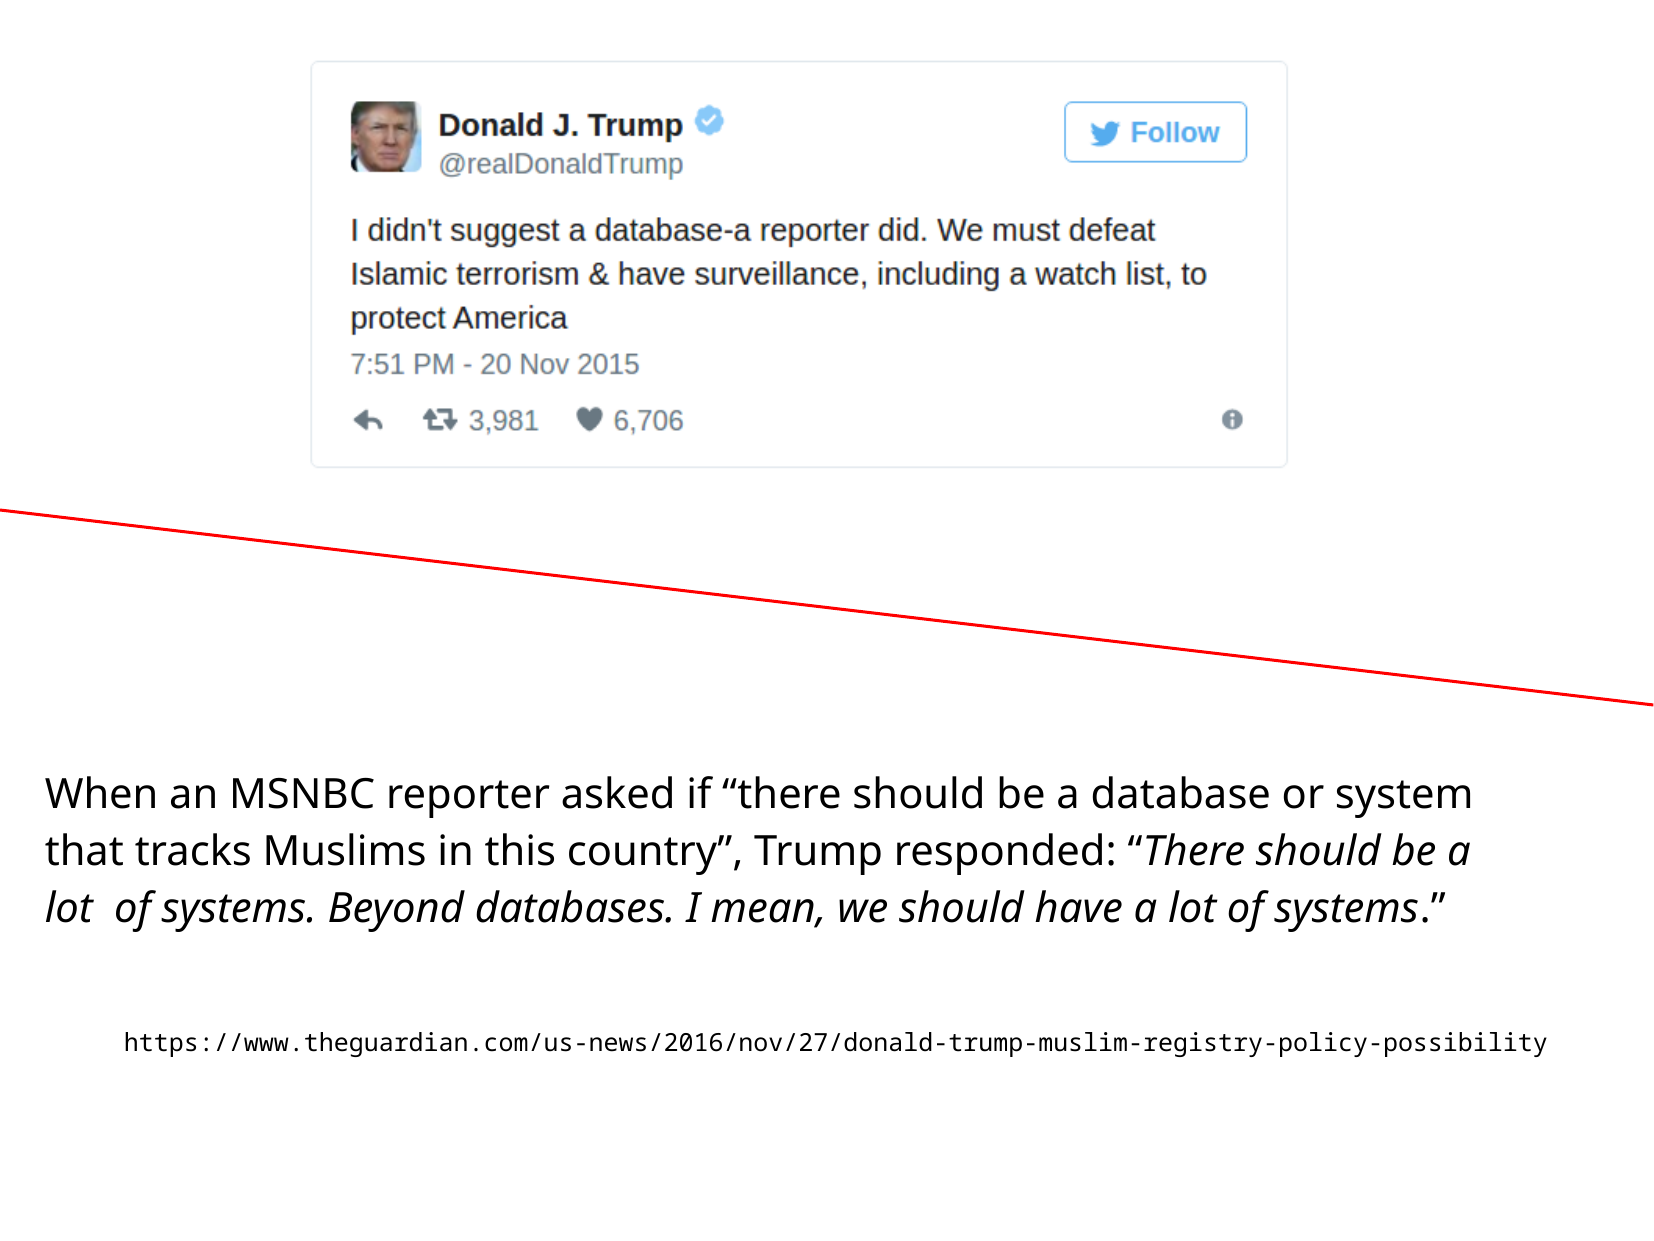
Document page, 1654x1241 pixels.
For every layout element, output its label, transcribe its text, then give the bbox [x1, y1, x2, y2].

text_box When an MSNBC reporter asked if “there should be a database or system that tracks Muslims in this country”, Trump responded: “There should be a lot of systems. Beyond databases. I mean, we should have a lot of systems.” [30, 756, 1635, 981]
text_box https://www.theguardian.com/us-news/2016/nov/27/donald-trump-muslim-registry-policy-possibility [109, 1016, 1564, 1061]
picture [306, 50, 1296, 473]
